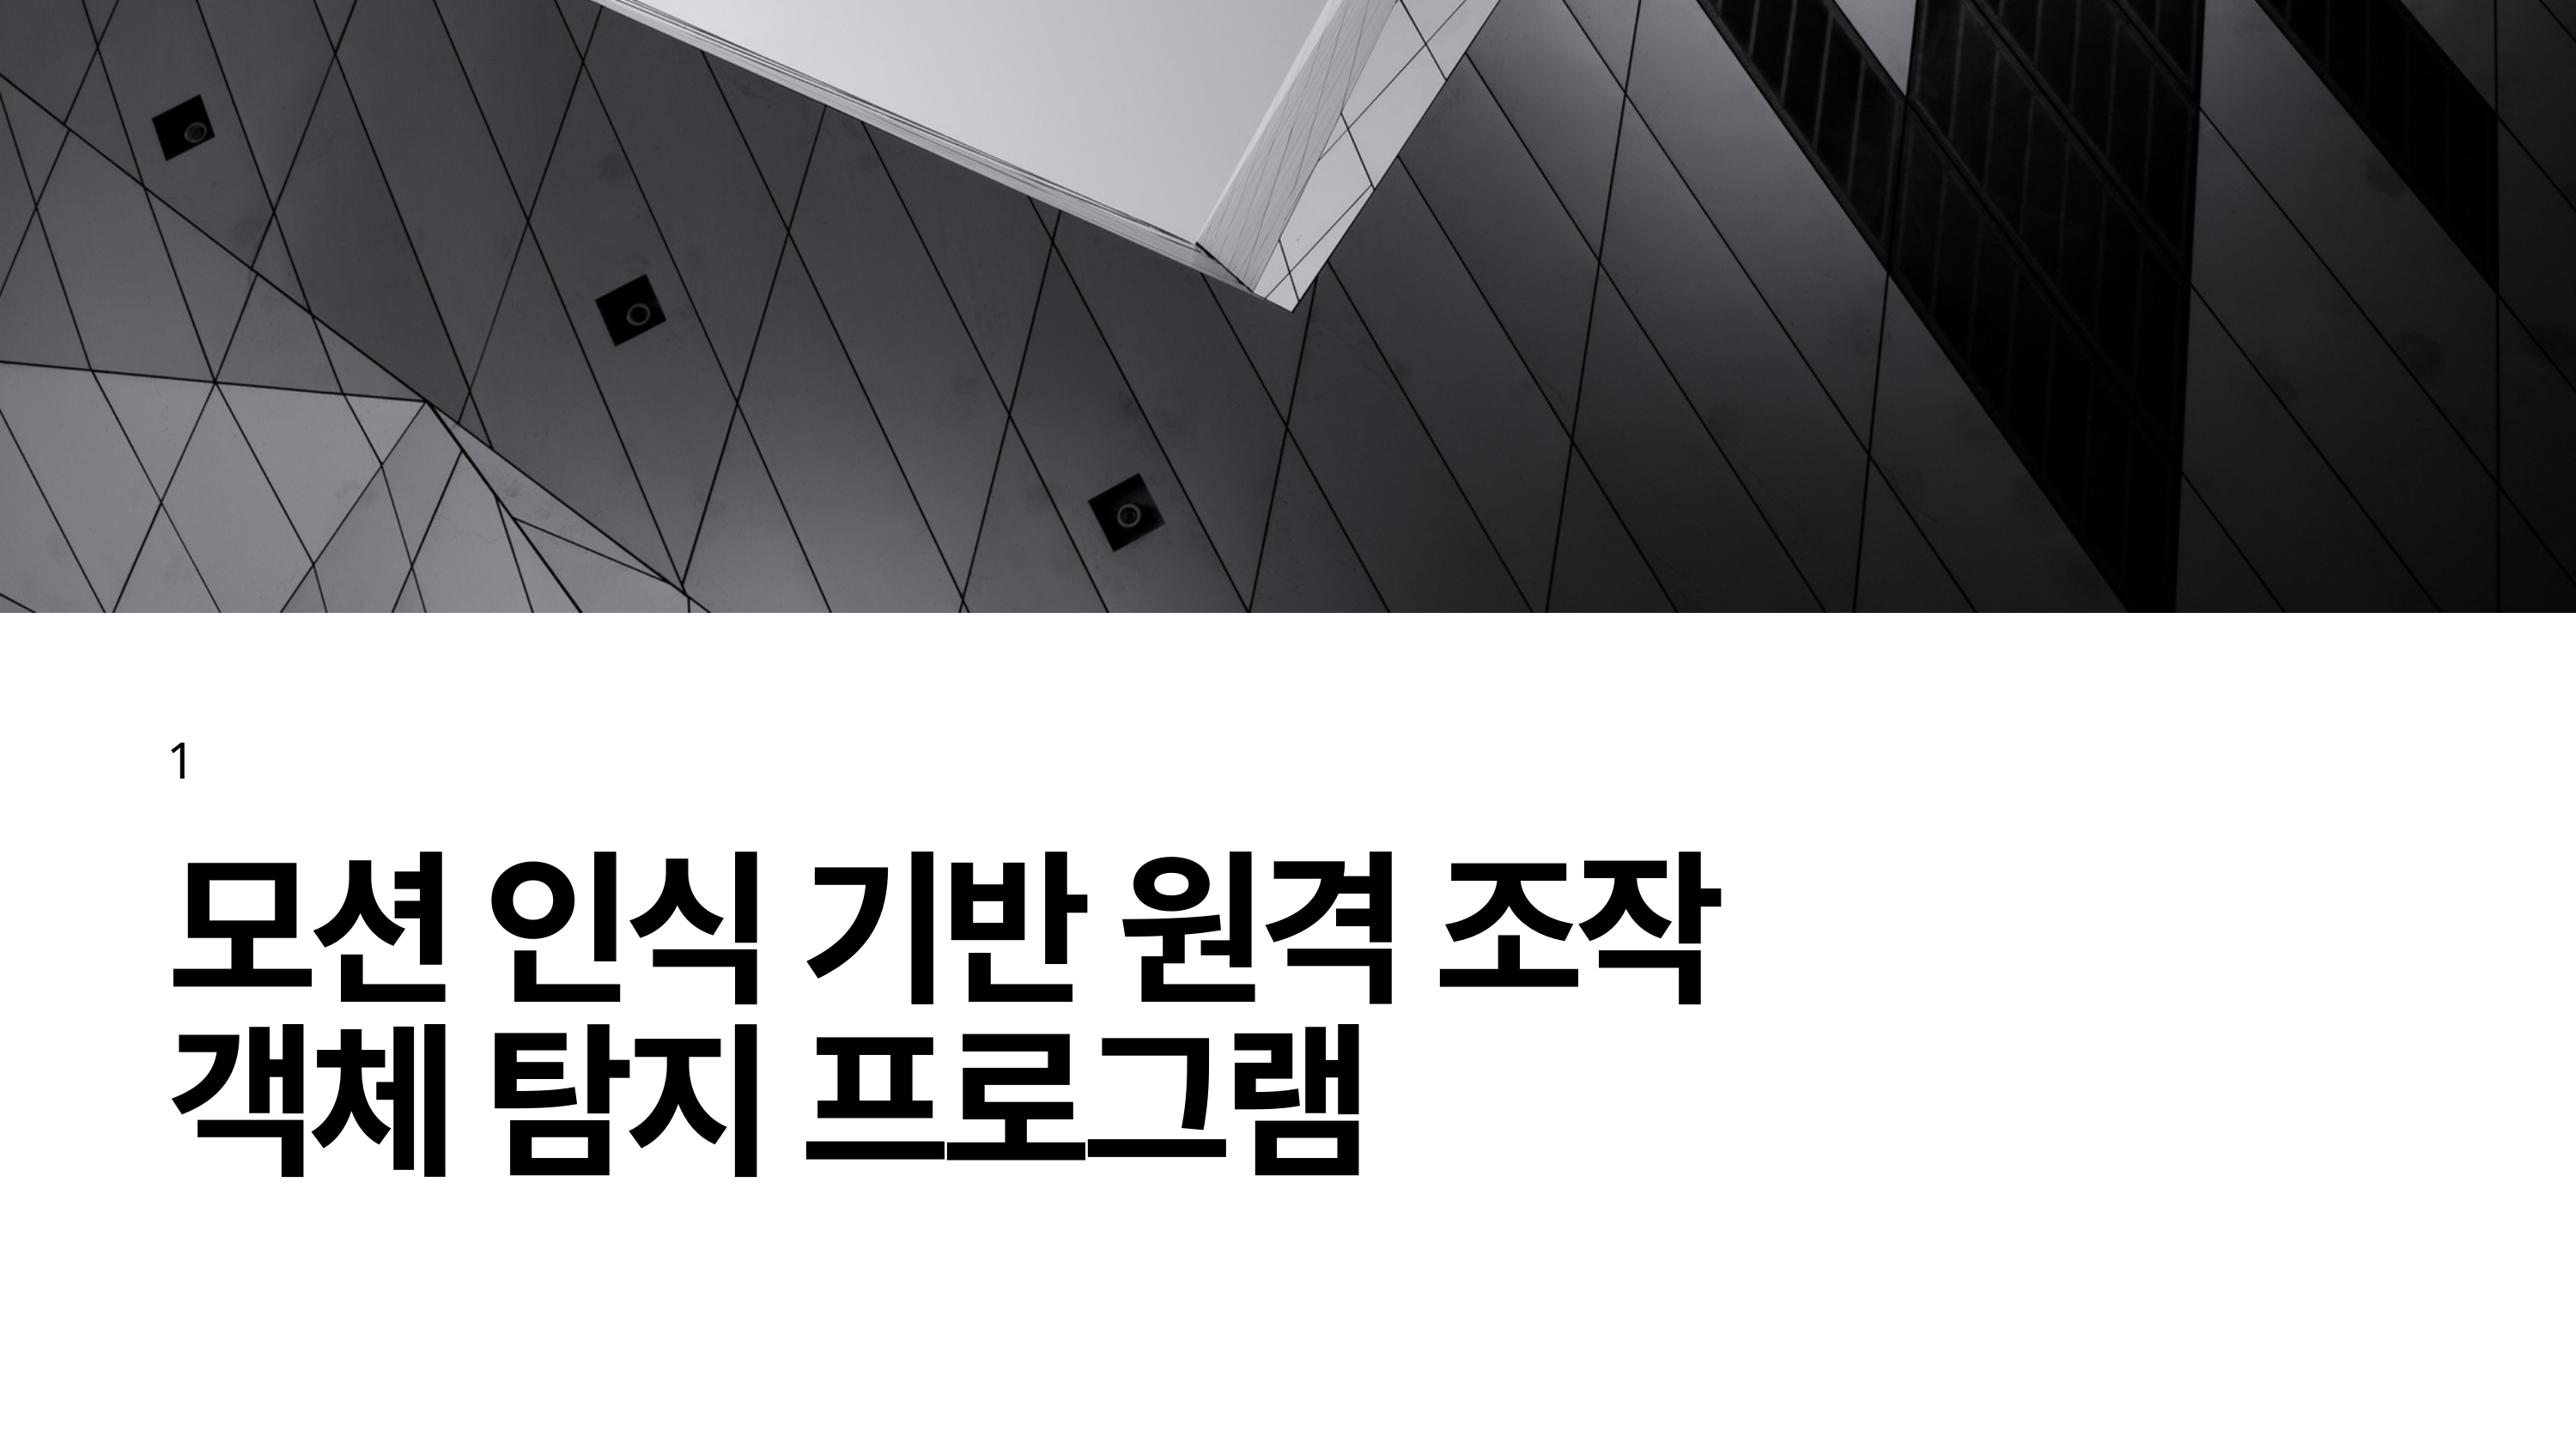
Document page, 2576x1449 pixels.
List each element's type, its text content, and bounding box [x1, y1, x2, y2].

text_box 모션 인식 기반 원격 조작 객체 탐지 프로그램 [167, 850, 1748, 1197]
text_box [0, 0, 2576, 614]
text_box 1 [167, 718, 345, 789]
